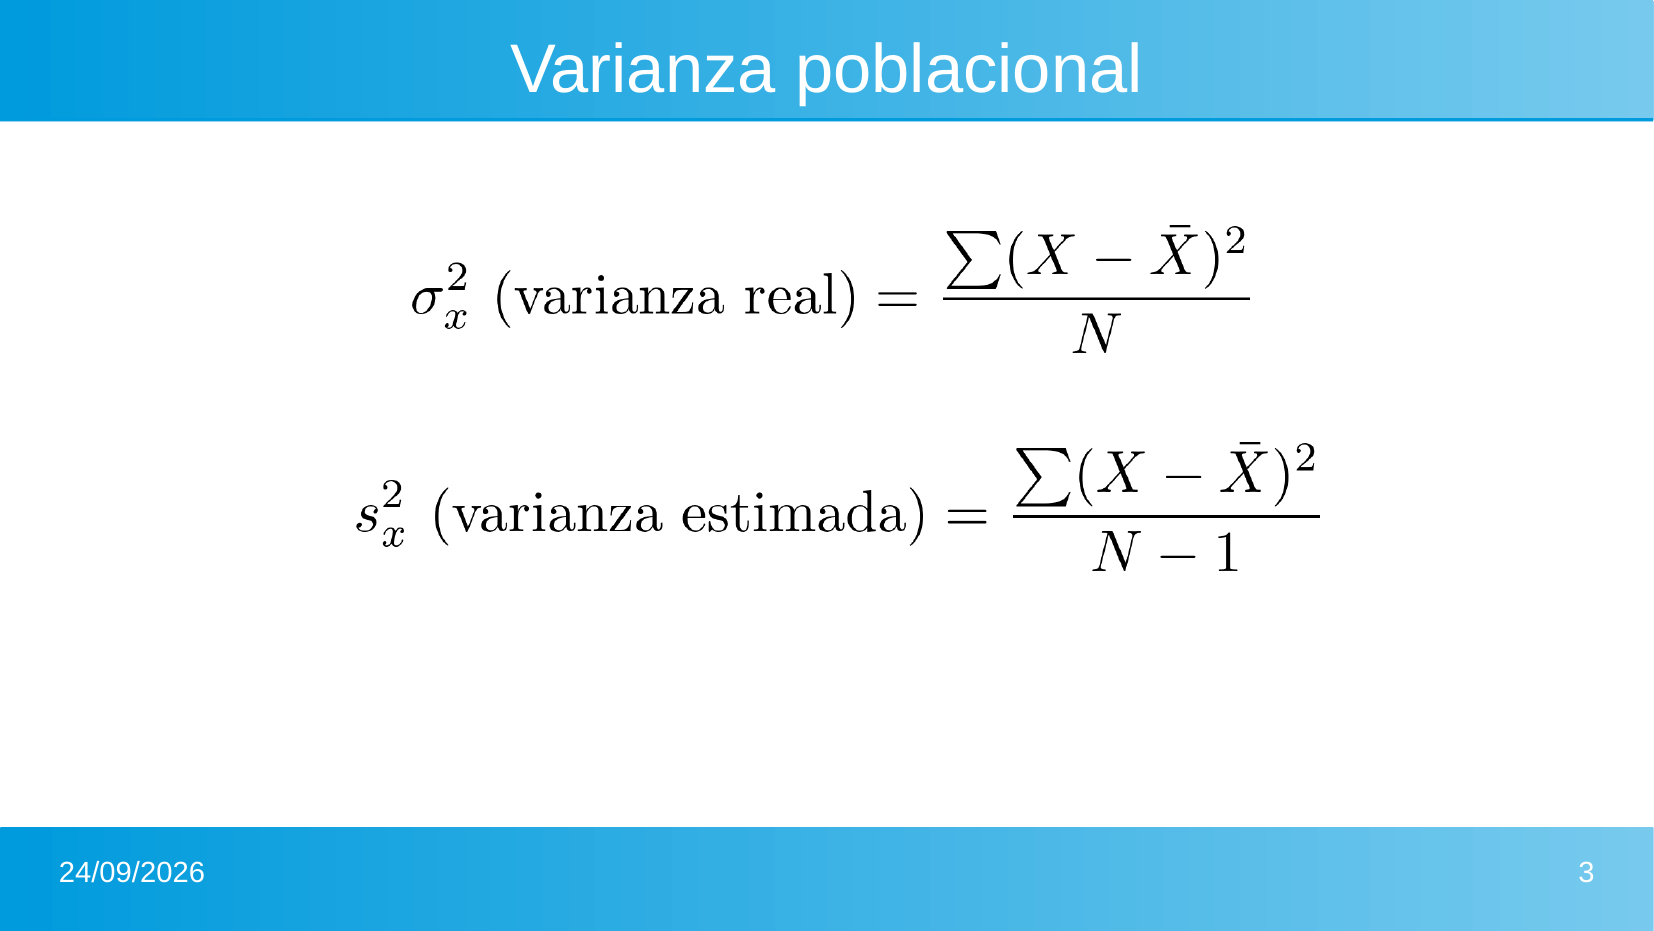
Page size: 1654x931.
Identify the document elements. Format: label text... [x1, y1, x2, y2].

title Varianza poblacional [59, 29, 1595, 108]
picture [356, 442, 1320, 571]
picture [412, 225, 1250, 354]
